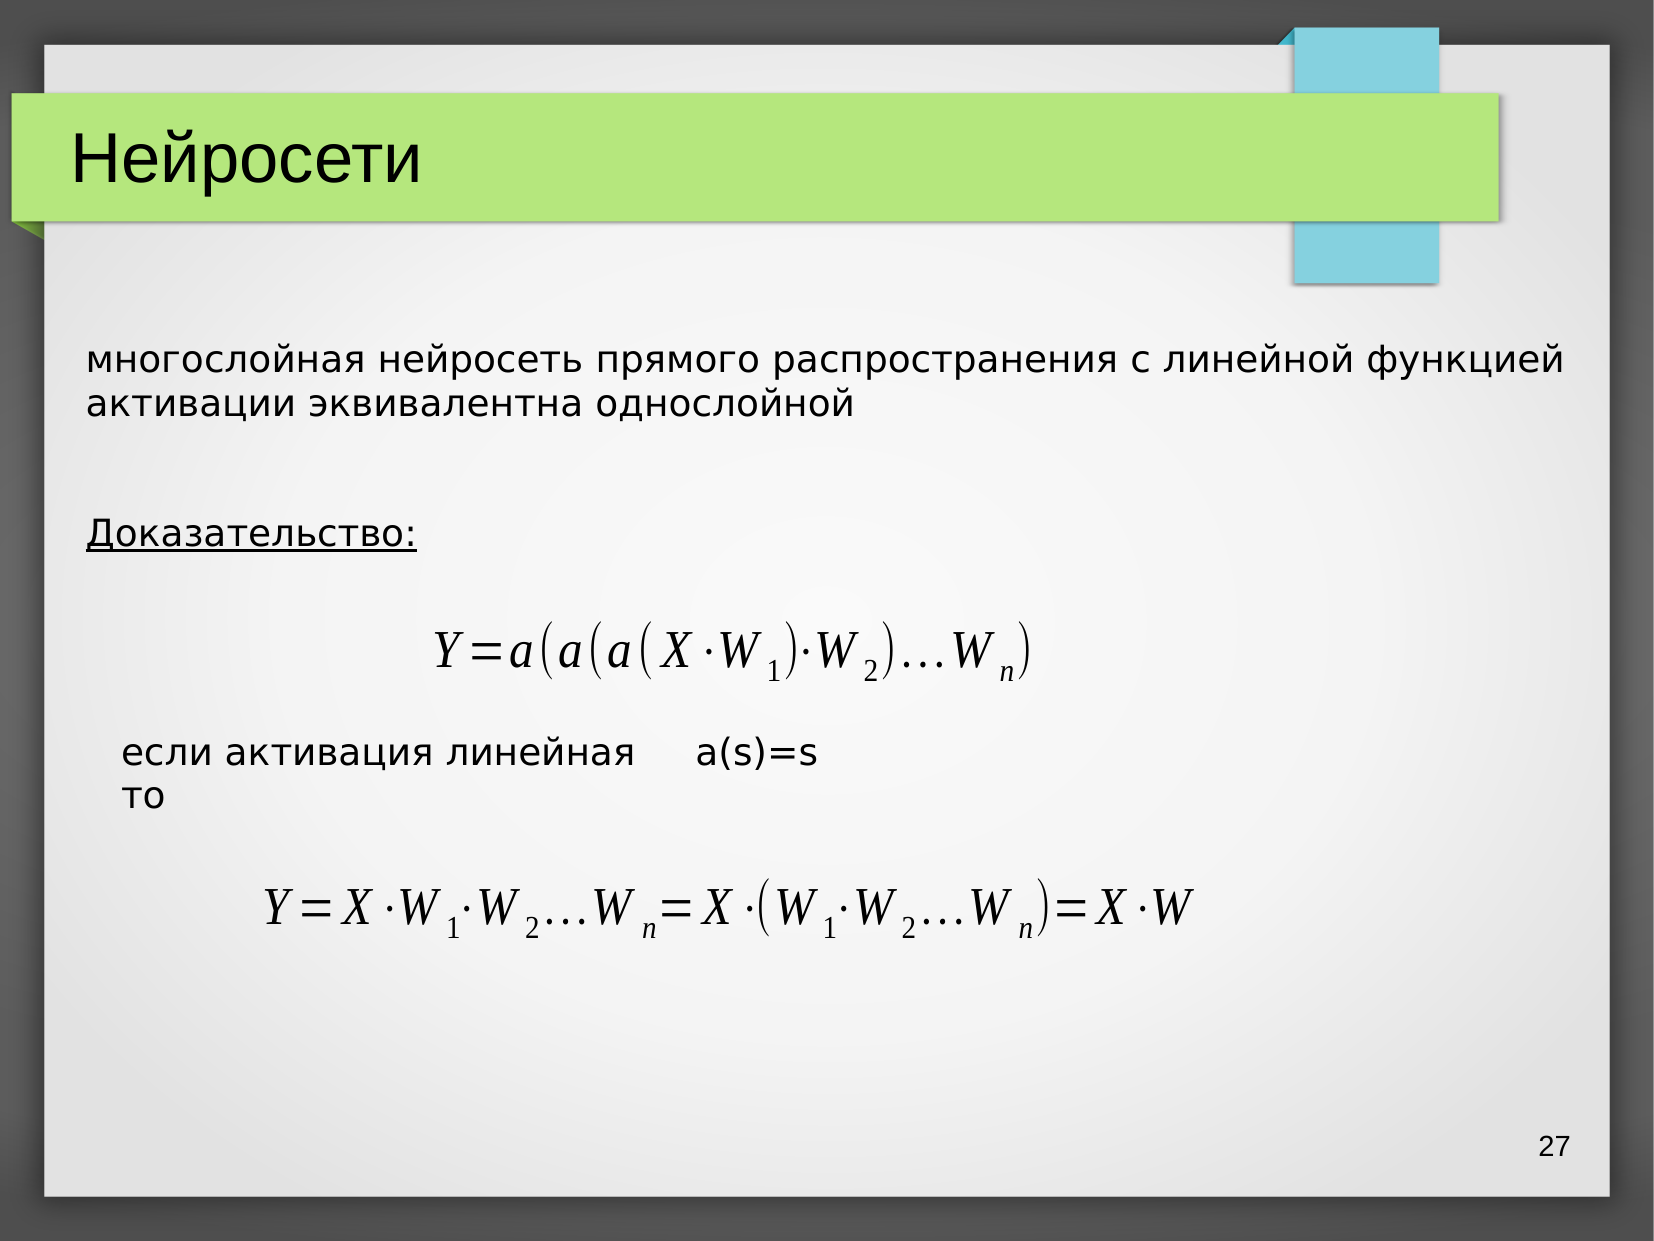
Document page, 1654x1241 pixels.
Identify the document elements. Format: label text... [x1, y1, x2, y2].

title Нейросети [70, 118, 1205, 199]
chart [256, 876, 1205, 945]
chart [426, 619, 1040, 688]
text_box многослойная нейросеть прямого распространения с линейной функцией активации эквивалентна однослойной Доказательство: [70, 330, 1583, 564]
text_box если активация линейная a(s)=s то [106, 723, 875, 869]
picture [0, 0, 1654, 1241]
